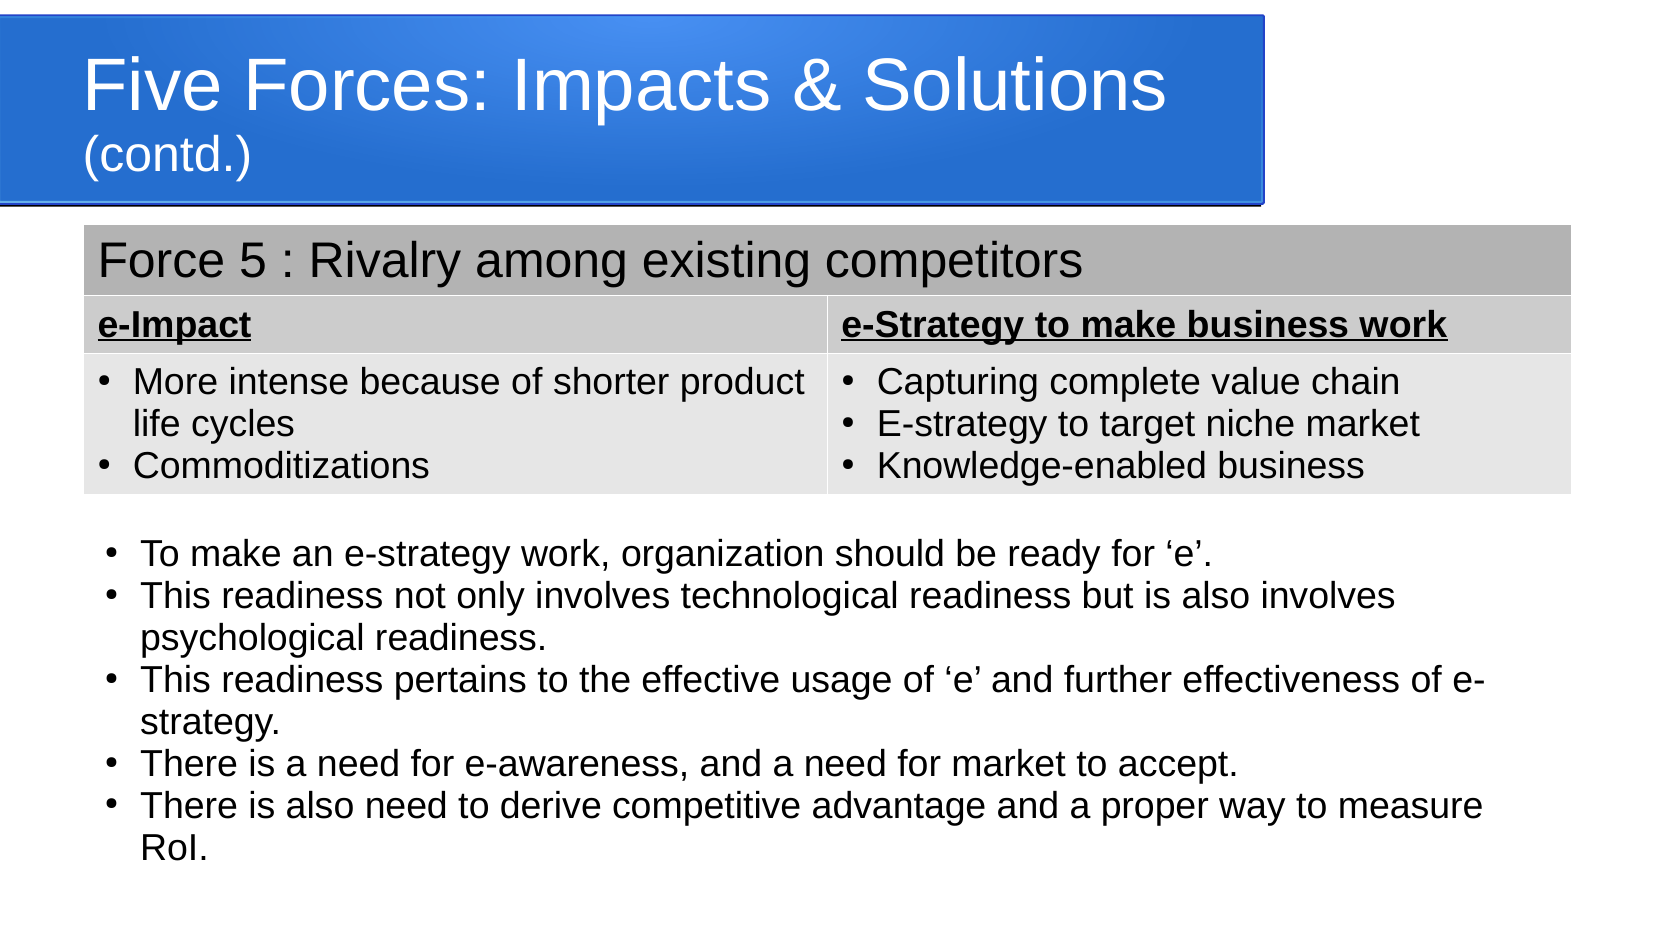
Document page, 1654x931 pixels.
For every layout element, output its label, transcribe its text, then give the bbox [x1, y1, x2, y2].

table_cell e-Impact [84, 296, 827, 353]
table_cell More intense because of shorter product life cycles Commoditizations [84, 354, 827, 494]
title Five Forces: Impacts & Solutions (contd.) [82, 35, 1235, 189]
table_cell e-Strategy to make business work [828, 296, 1571, 353]
table_cell Capturing complete value chain E-strategy to target niche market Knowledge-enabled business [828, 354, 1571, 494]
text_box To make an e-strategy work, organization should be ready for ‘e’. This readiness not only involves technological readiness but is also involves psychological readiness. This readiness pertains to the effective usage of ‘e’ and further effectiveness of e-strategy. There is a need for e-awareness, and a need for market to accept. There is also need to derive competitive advantage and a proper way to measure RoI. [90, 525, 1576, 876]
table_header Force 5 : Rivalry among existing competitors [84, 225, 1571, 295]
